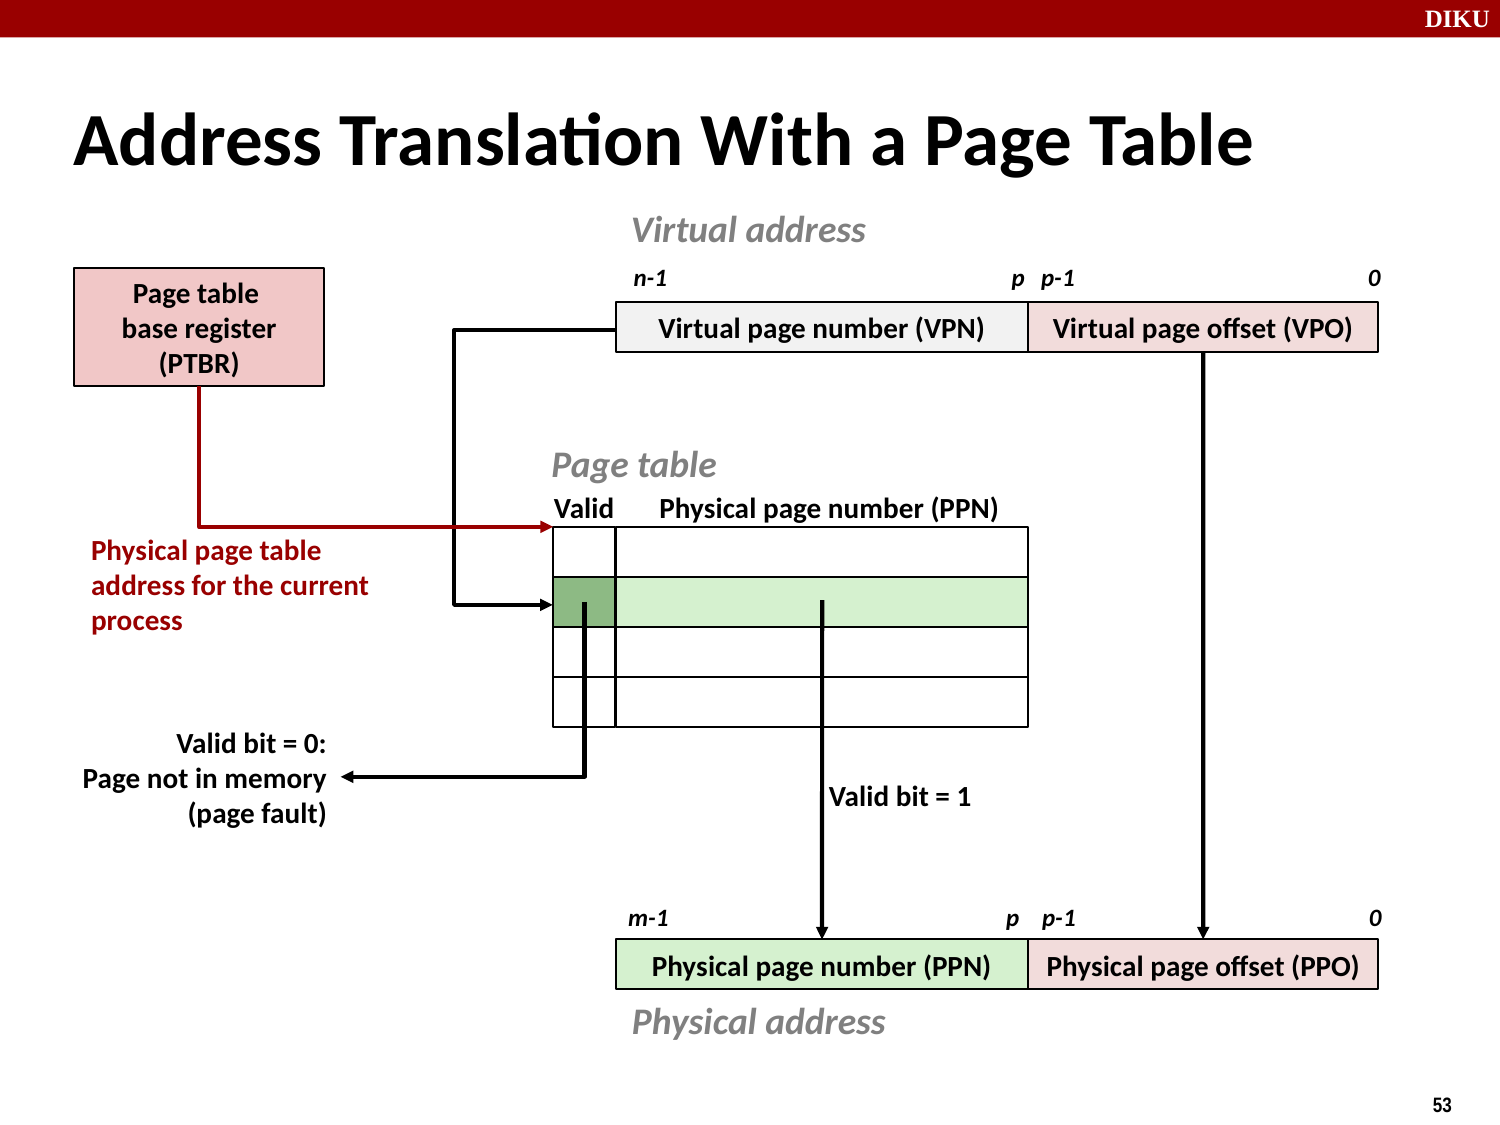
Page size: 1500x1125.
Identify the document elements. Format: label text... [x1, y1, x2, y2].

text_box Physical page number (PPN) [615, 939, 1028, 990]
text_box Physical page table address for the current process [76, 524, 385, 644]
text_box n-1 [618, 254, 683, 300]
text_box p [996, 254, 1040, 300]
text_box Valid bit = 1 [814, 769, 987, 820]
text_box p-1 [1040, 254, 1090, 300]
text_box 0 [1354, 894, 1397, 939]
text_box Physical page offset (PPO) [1028, 939, 1378, 990]
text_box Physical page number (PPN) [644, 482, 1014, 532]
text_box Physical address [617, 989, 902, 1050]
text_box Page table [536, 432, 750, 493]
text_box 0 [1353, 254, 1396, 300]
text_box Virtual page number (VPN) [615, 301, 1028, 352]
text_box Virtual page offset (VPO) [1028, 301, 1378, 352]
text_box [553, 576, 1028, 626]
text_box Valid bit = 0: Page not in memory (page fault) [67, 717, 342, 837]
text_box m-1 [613, 894, 684, 939]
text_box p [991, 894, 1034, 939]
text_box Valid [539, 493, 630, 532]
text_box Virtual address [616, 197, 882, 258]
text_box Address Translation With a Page Table [58, 72, 1304, 198]
text_box Page table base register (PTBR) [74, 267, 325, 386]
text_box p-1 [1034, 894, 1091, 939]
